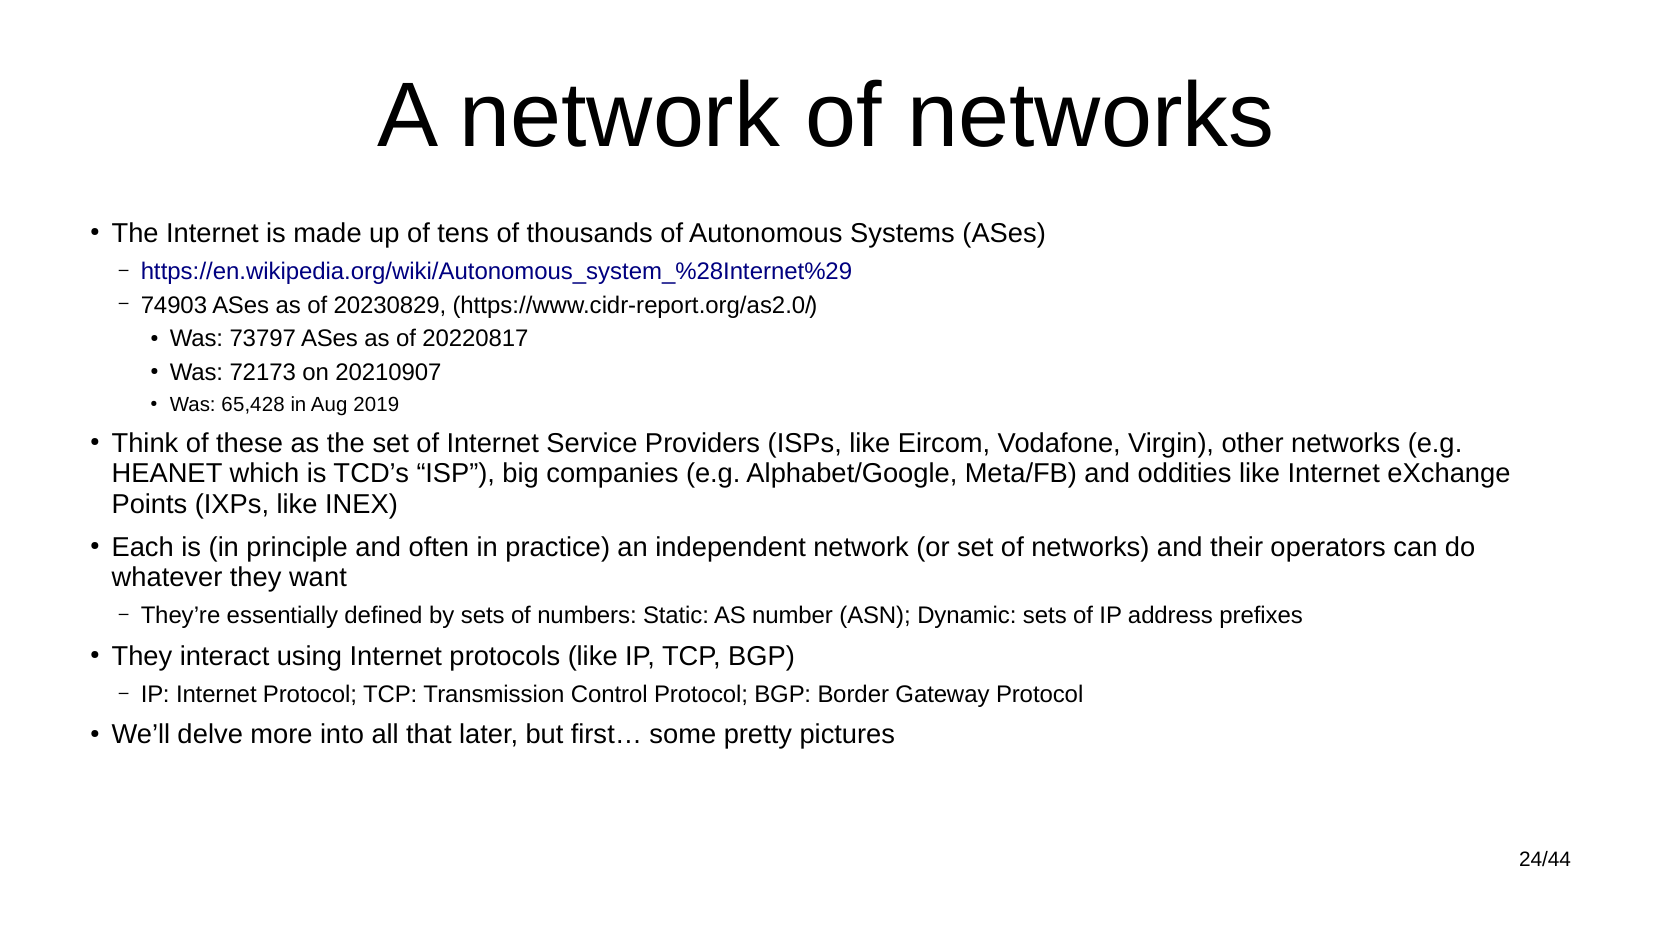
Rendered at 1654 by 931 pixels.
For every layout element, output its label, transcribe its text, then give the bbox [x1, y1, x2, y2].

title A network of networks [82, 37, 1571, 193]
list The Internet is made up of tens of thousands of Autonomous Systems (ASes) https://en.wikipedia.org/wiki/Autonomous_system_%28Internet%29 74903 ASes as of 20230829, (https://www.cidr-report.org/as2.0/) Was: 73797 ASes as of 20220817 Was: 72173 on 20210907 Was: 65,428 in Aug 2019 Think of these as the set of Internet Service Providers (ISPs, like Eircom, Vodafone, Virgin), other networks (e.g. HEANET which is TCD’s “ISP”), big companies (e.g. Alphabet/Google, Meta/FB) and oddities like Internet eXchange Points (IXPs, like INEX) Each is (in principle and often in practice) an independent network (or set of networks) and their operators can do whatever they want They’re essentially defined by sets of numbers: Static: AS number (ASN); Dynamic: sets of IP address prefixes They interact using Internet protocols (like IP, TCP, BGP) IP: Internet Protocol; TCP: Transmission Control Protocol; BGP: Border Gateway Protocol We’ll delve more into all that later, but first… some pretty pictures [82, 217, 1571, 758]
